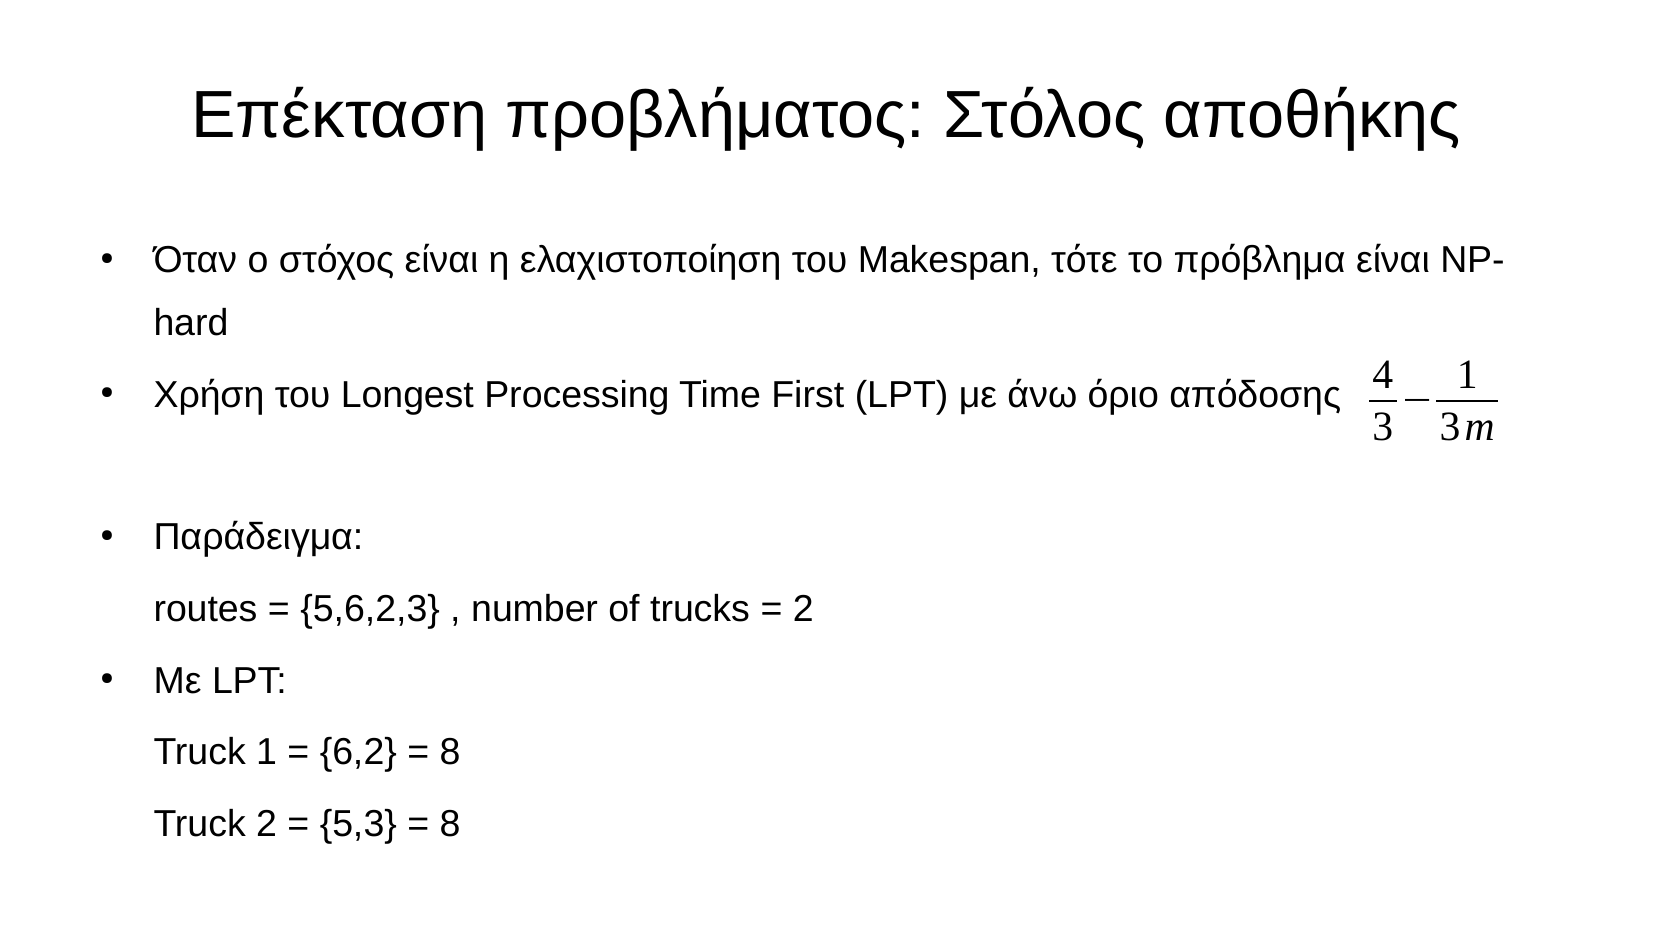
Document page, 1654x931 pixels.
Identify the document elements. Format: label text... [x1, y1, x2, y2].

title Επέκταση προβλήματος: Στόλος αποθήκης [82, 37, 1571, 193]
list Όταν ο στόχος είναι η ελαχιστοποίηση του Makespan, τότε το πρόβλημα είναι NP-hard Χρήση του Longest Processing Time First (LPT) με άνω όριο απόδοσης Παράδειγμα: routes = {5,6,2,3} , number of trucks = 2 Με LPT: Truck 1 = {6,2} = 8 Truck 2 = {5,3} = 8 [82, 217, 1571, 901]
chart [1367, 351, 1501, 451]
